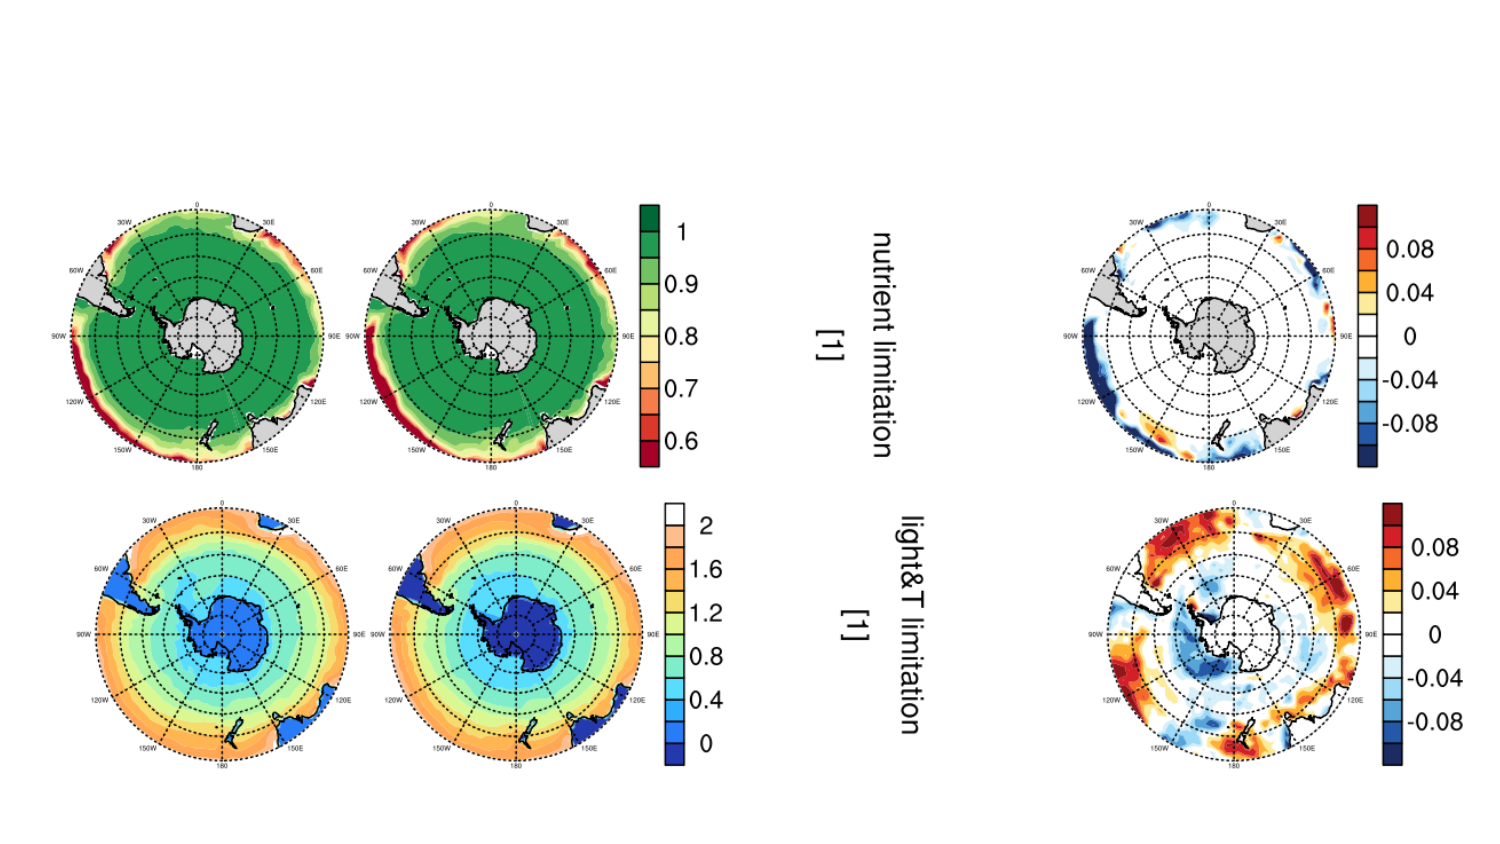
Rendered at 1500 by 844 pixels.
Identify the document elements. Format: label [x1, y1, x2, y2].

picture [66, 497, 1472, 773]
picture [41, 197, 1447, 473]
